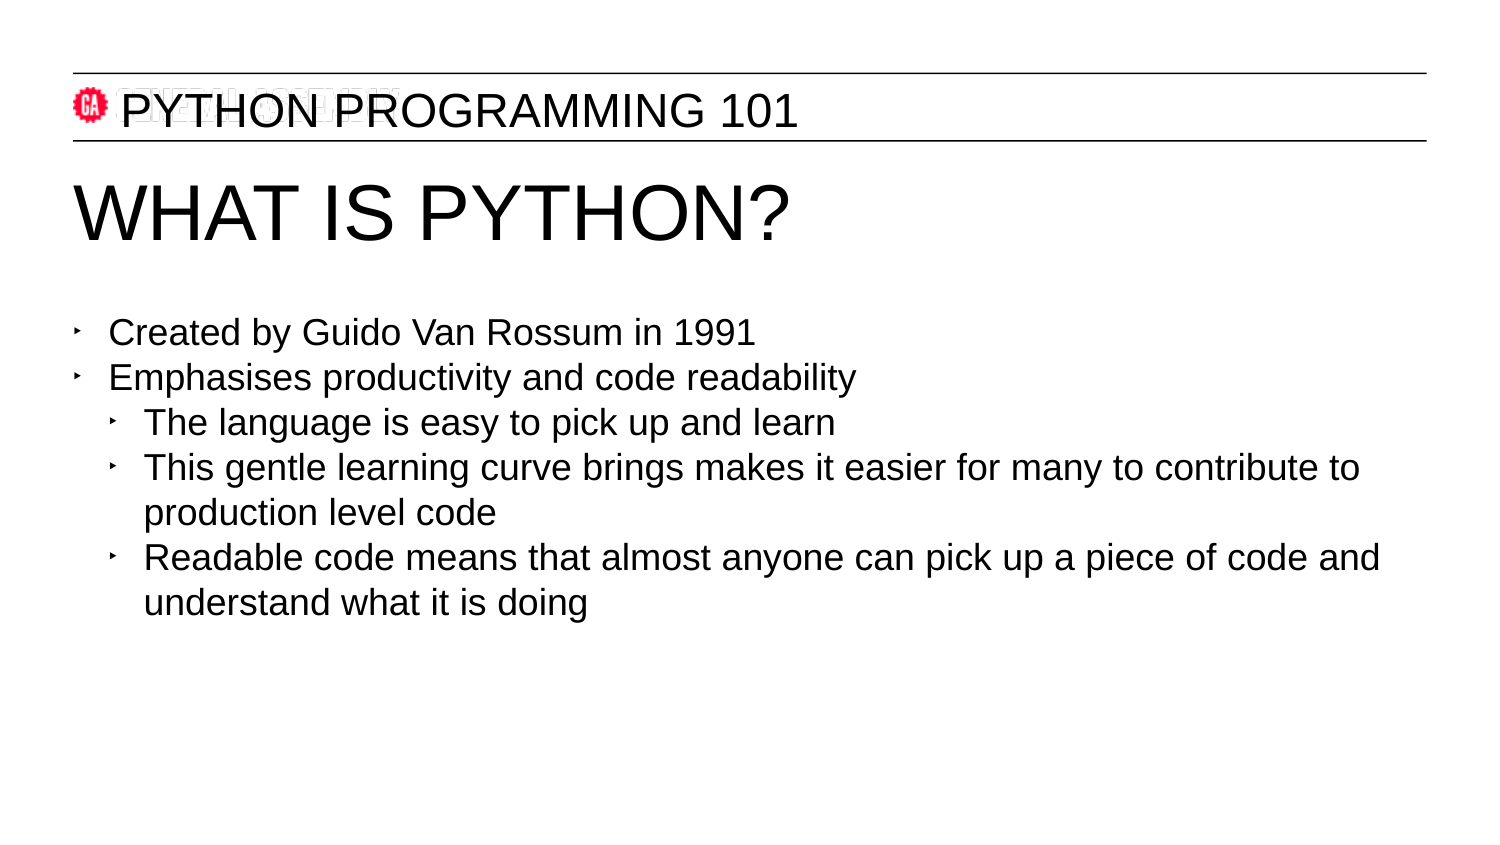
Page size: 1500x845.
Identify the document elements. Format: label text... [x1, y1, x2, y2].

text_box Created by Guido Van Rossum in 1991 Emphasises productivity and code readability The language is easy to pick up and learn This gentle learning curve brings makes it easier for many to contribute to production level code Readable code means that almost anyone can pick up a piece of code and understand what it is doing [72, 308, 1427, 749]
picture [73, 87, 120, 123]
text_box PYTHON PROGRAMMING 101 [120, 79, 1011, 129]
text_box WHAT IS PYTHON? [73, 170, 1427, 253]
